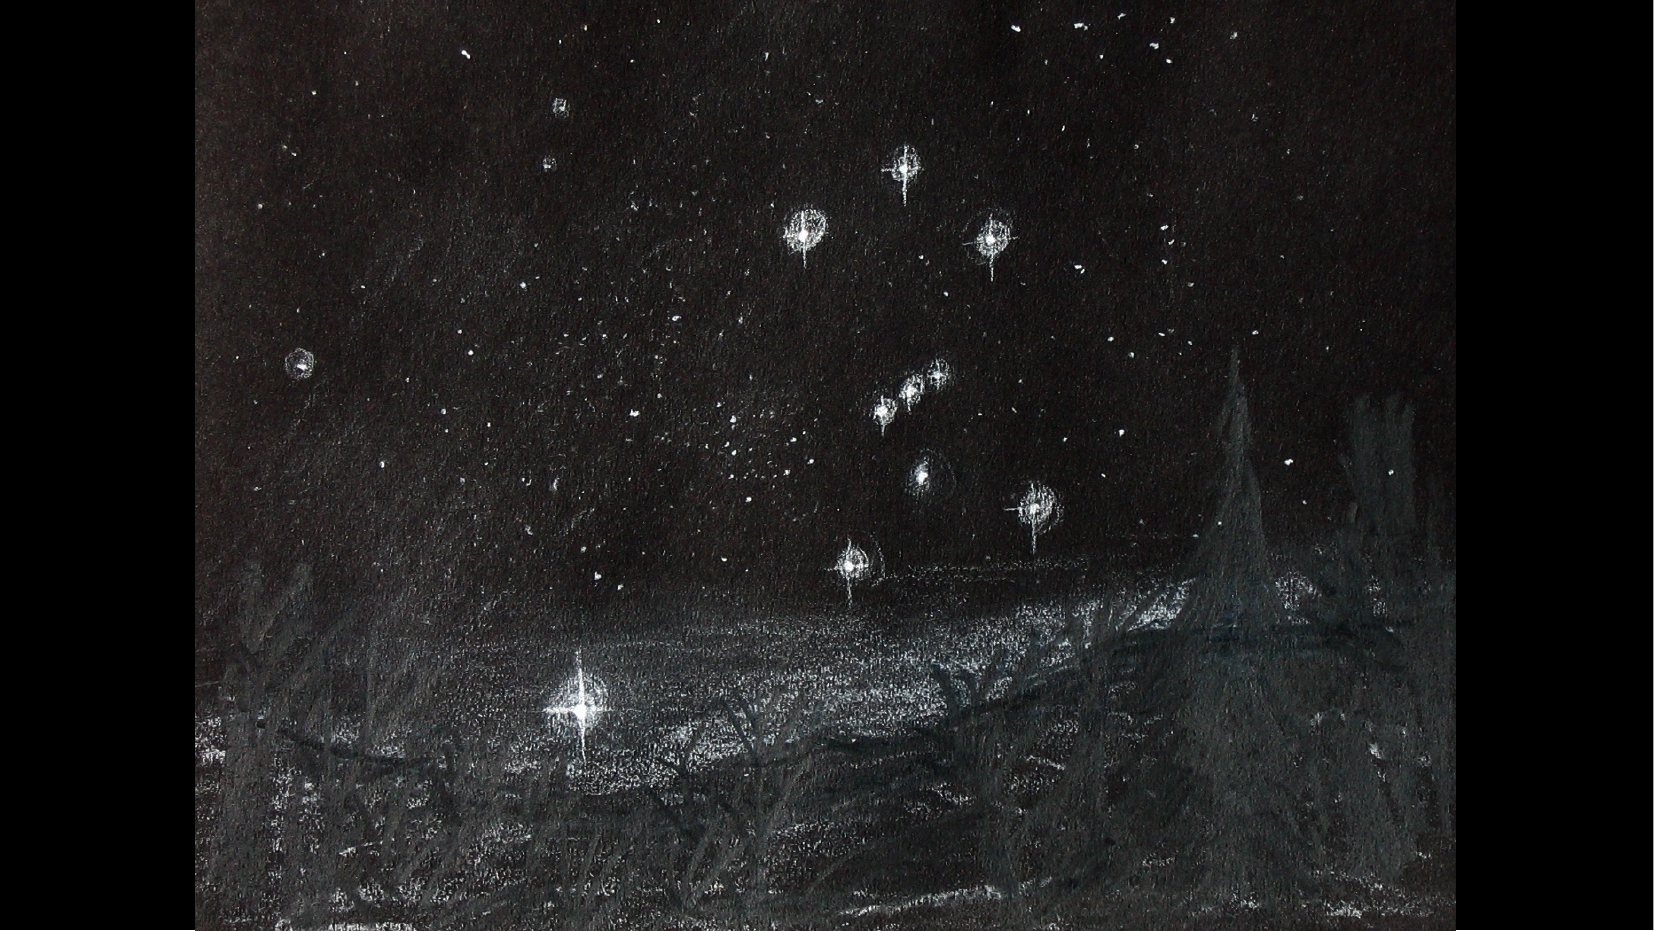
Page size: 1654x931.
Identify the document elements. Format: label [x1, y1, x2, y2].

picture [195, 0, 1456, 931]
